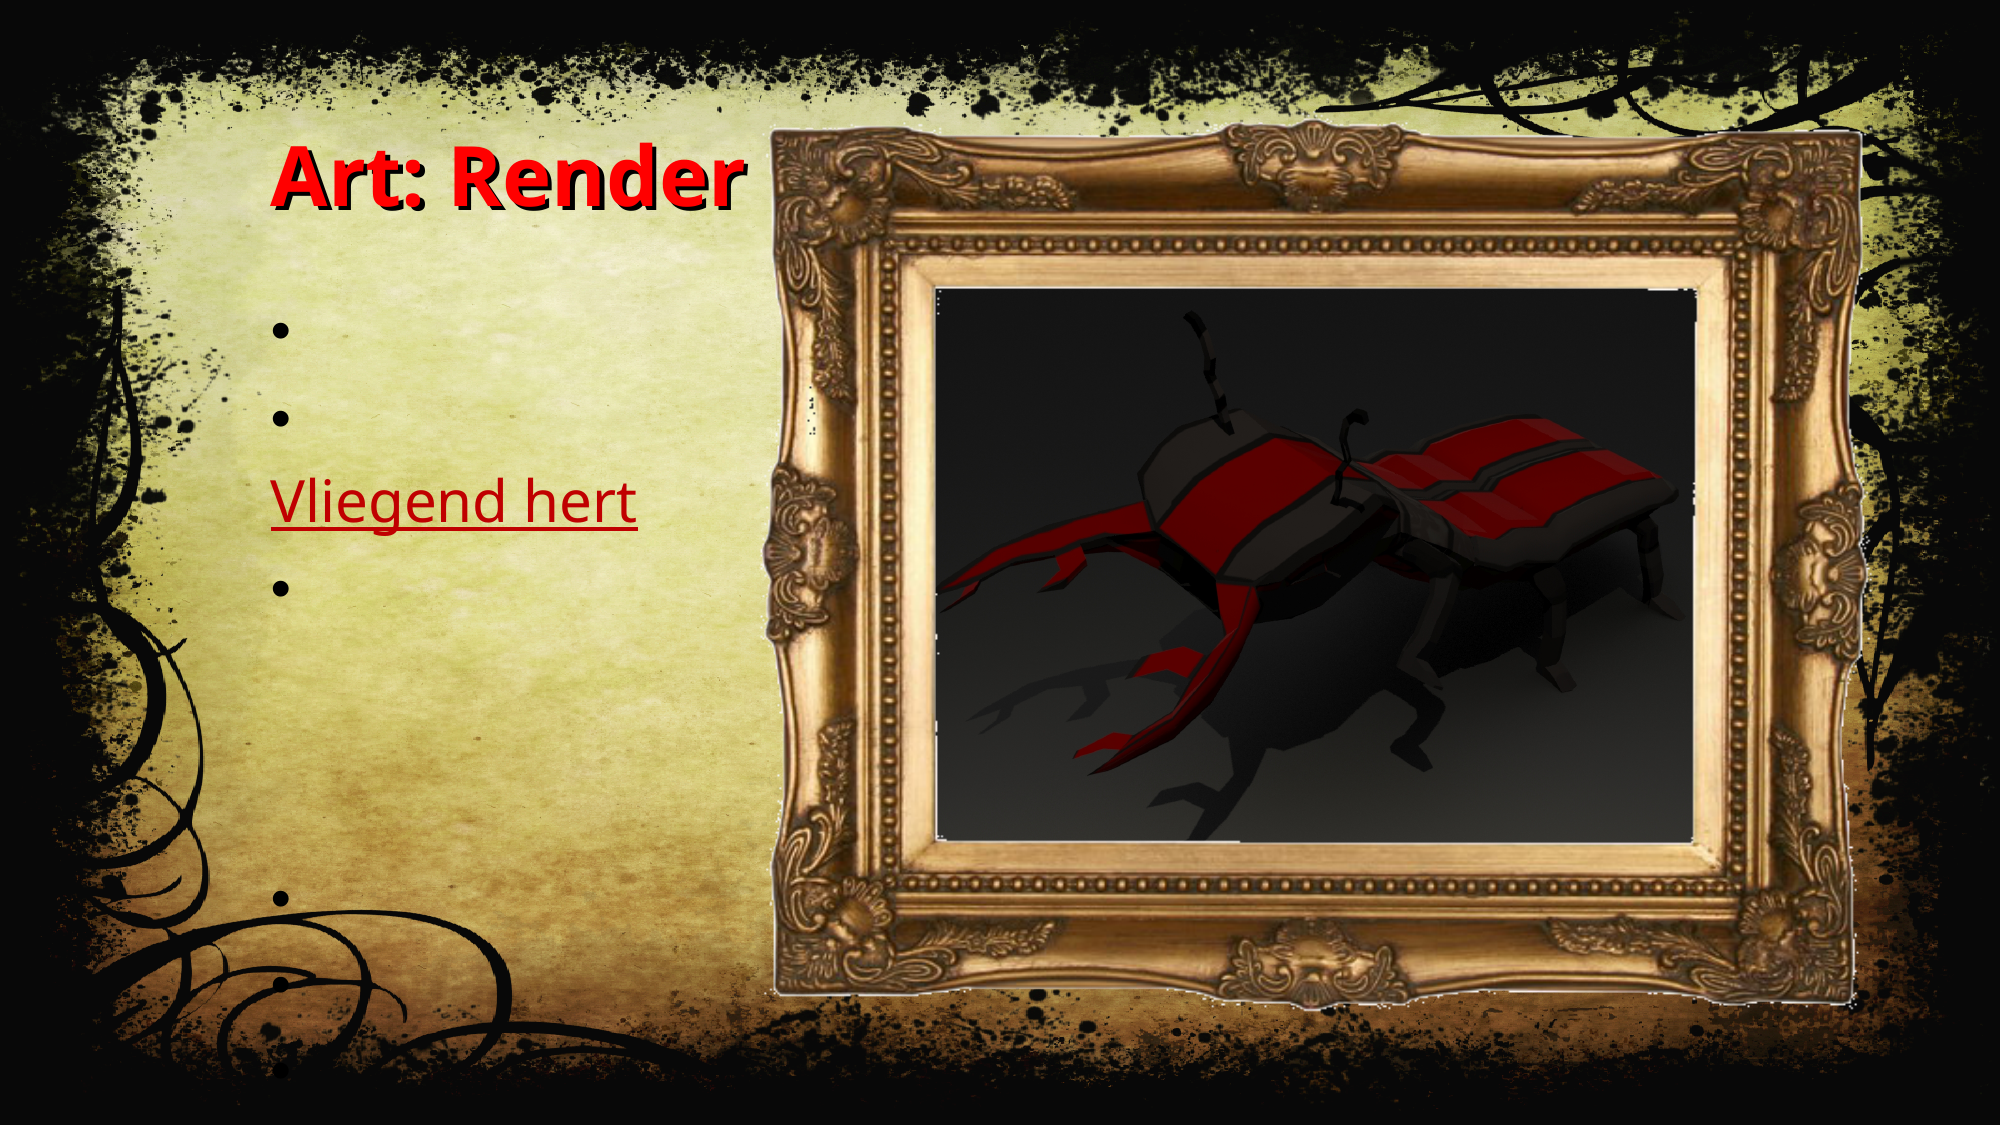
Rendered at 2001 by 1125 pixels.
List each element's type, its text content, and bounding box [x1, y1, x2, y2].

title Art: Render [255, 70, 1981, 288]
list Vliegend hert [1874, 288, 1981, 1002]
list Vliegend hert [255, 288, 746, 1002]
picture [746, 108, 1874, 1015]
